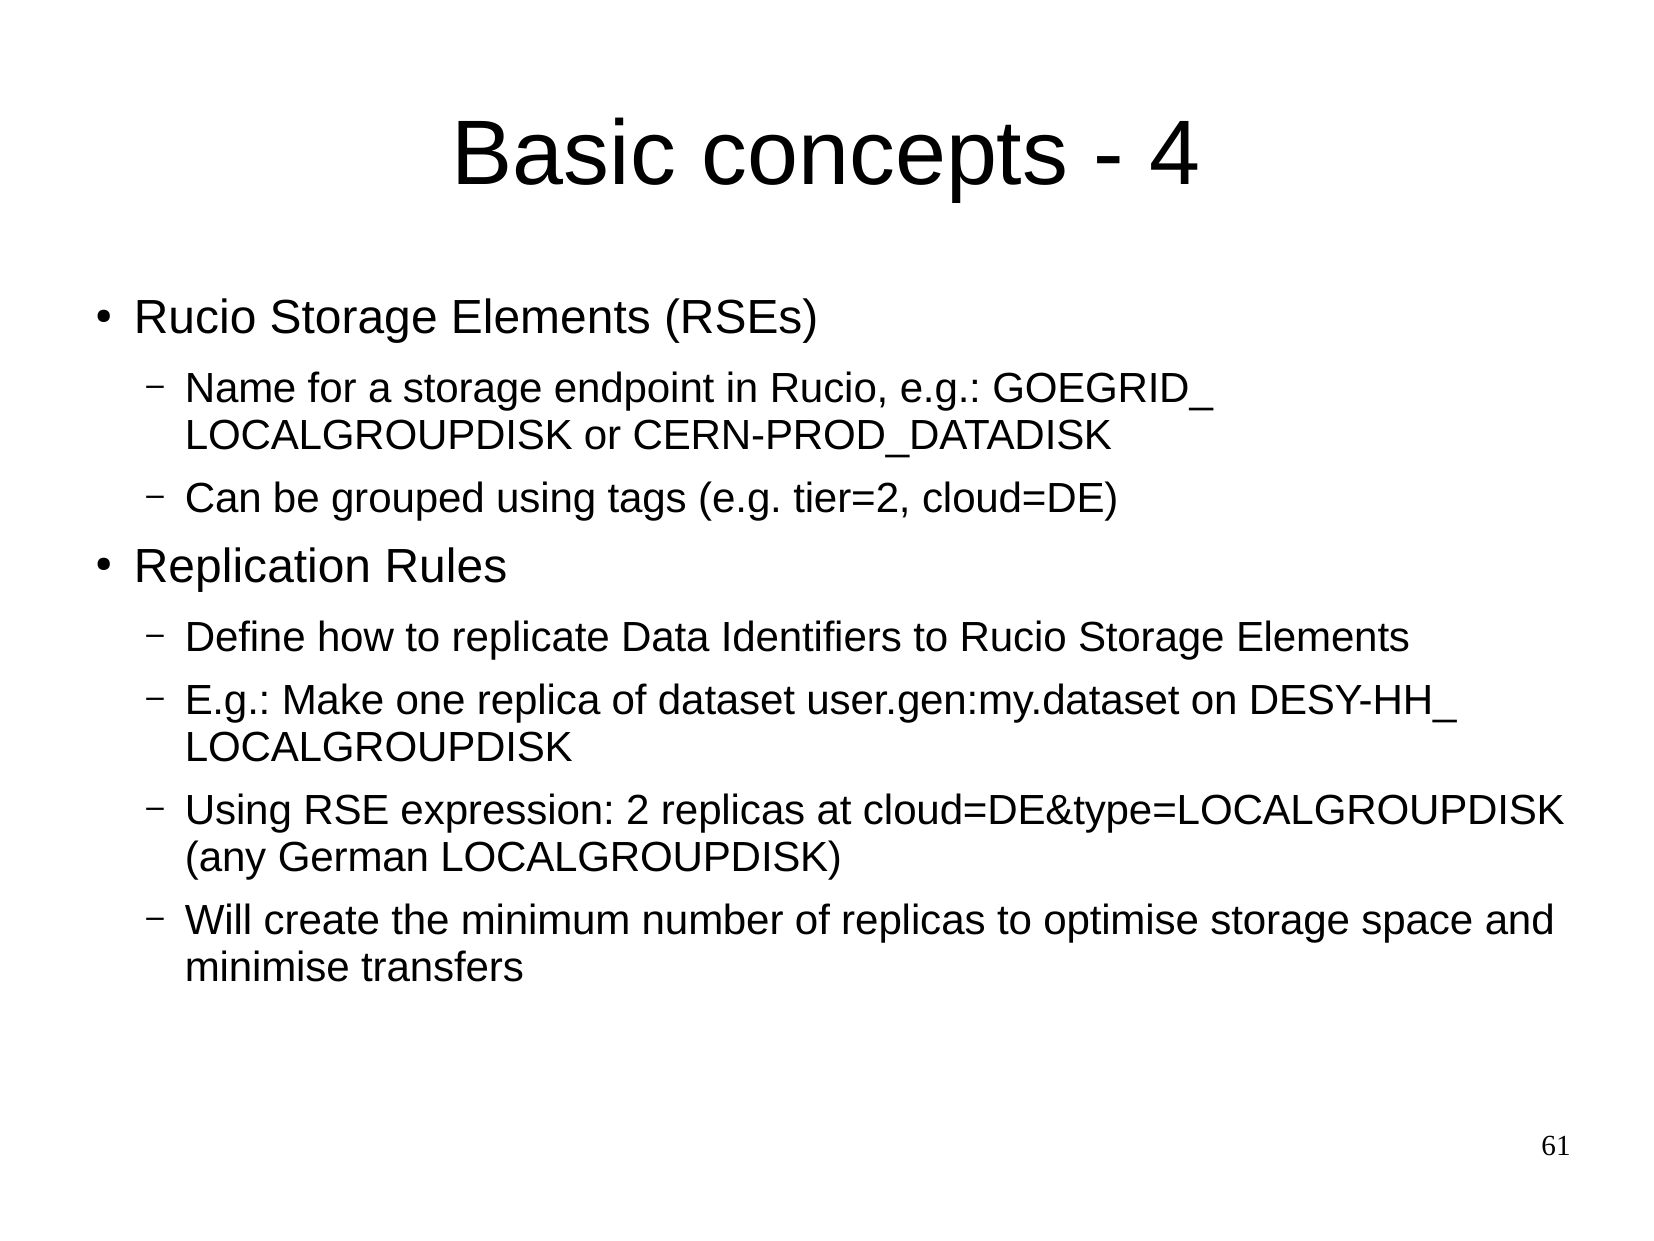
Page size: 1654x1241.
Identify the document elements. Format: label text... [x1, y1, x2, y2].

list Rucio Storage Elements (RSEs) Name for a storage endpoint in Rucio, e.g.: GOEGRID_ LOCALGROUPDISK or CERN-PROD_DATADISK Can be grouped using tags (e.g. tier=2, cloud=DE) Replication Rules Define how to replicate Data Identifiers to Rucio Storage Elements E.g.: Make one replica of dataset user.gen:my.dataset on DESY-HH_ LOCALGROUPDISK Using RSE expression: 2 replicas at cloud=DE&type=LOCALGROUPDISK (any German LOCALGROUPDISK) Will create the minimum number of replicas to optimise storage space and minimise transfers [82, 290, 1571, 1010]
title Basic concepts - 4 [82, 49, 1571, 257]
